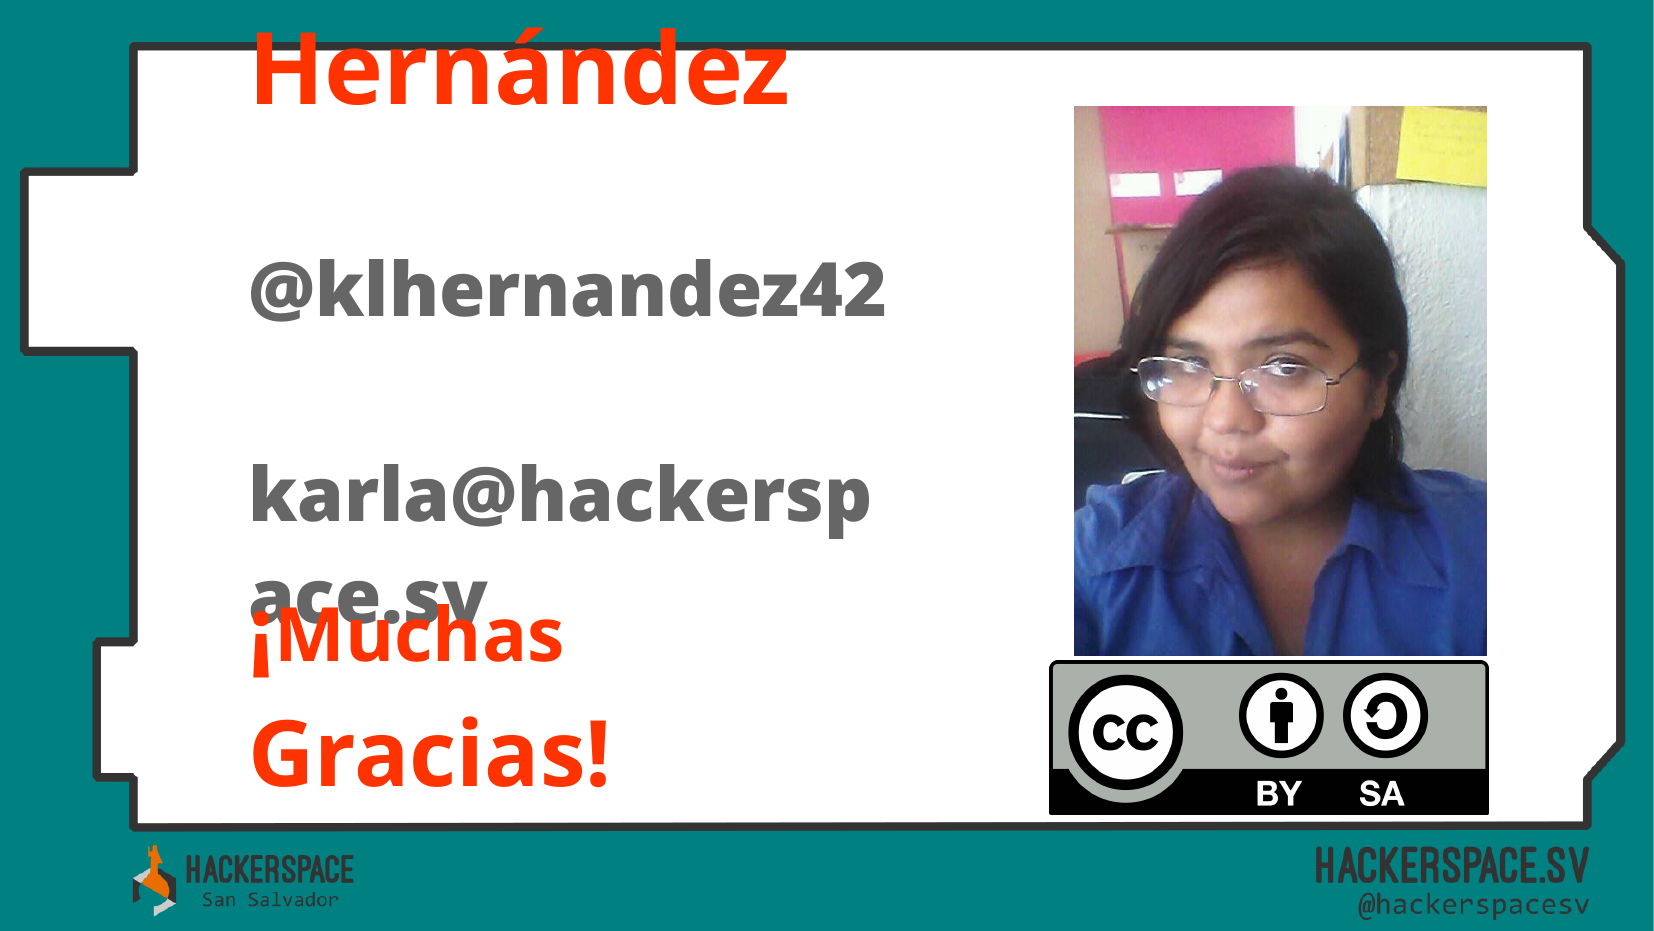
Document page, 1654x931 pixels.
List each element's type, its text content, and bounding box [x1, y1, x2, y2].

picture [0, 0, 1654, 931]
title Karla Hernández @klhernandez42 karla@hackerspace.sv [248, 118, 910, 389]
title ¡Muchas Gracias! [248, 586, 910, 792]
